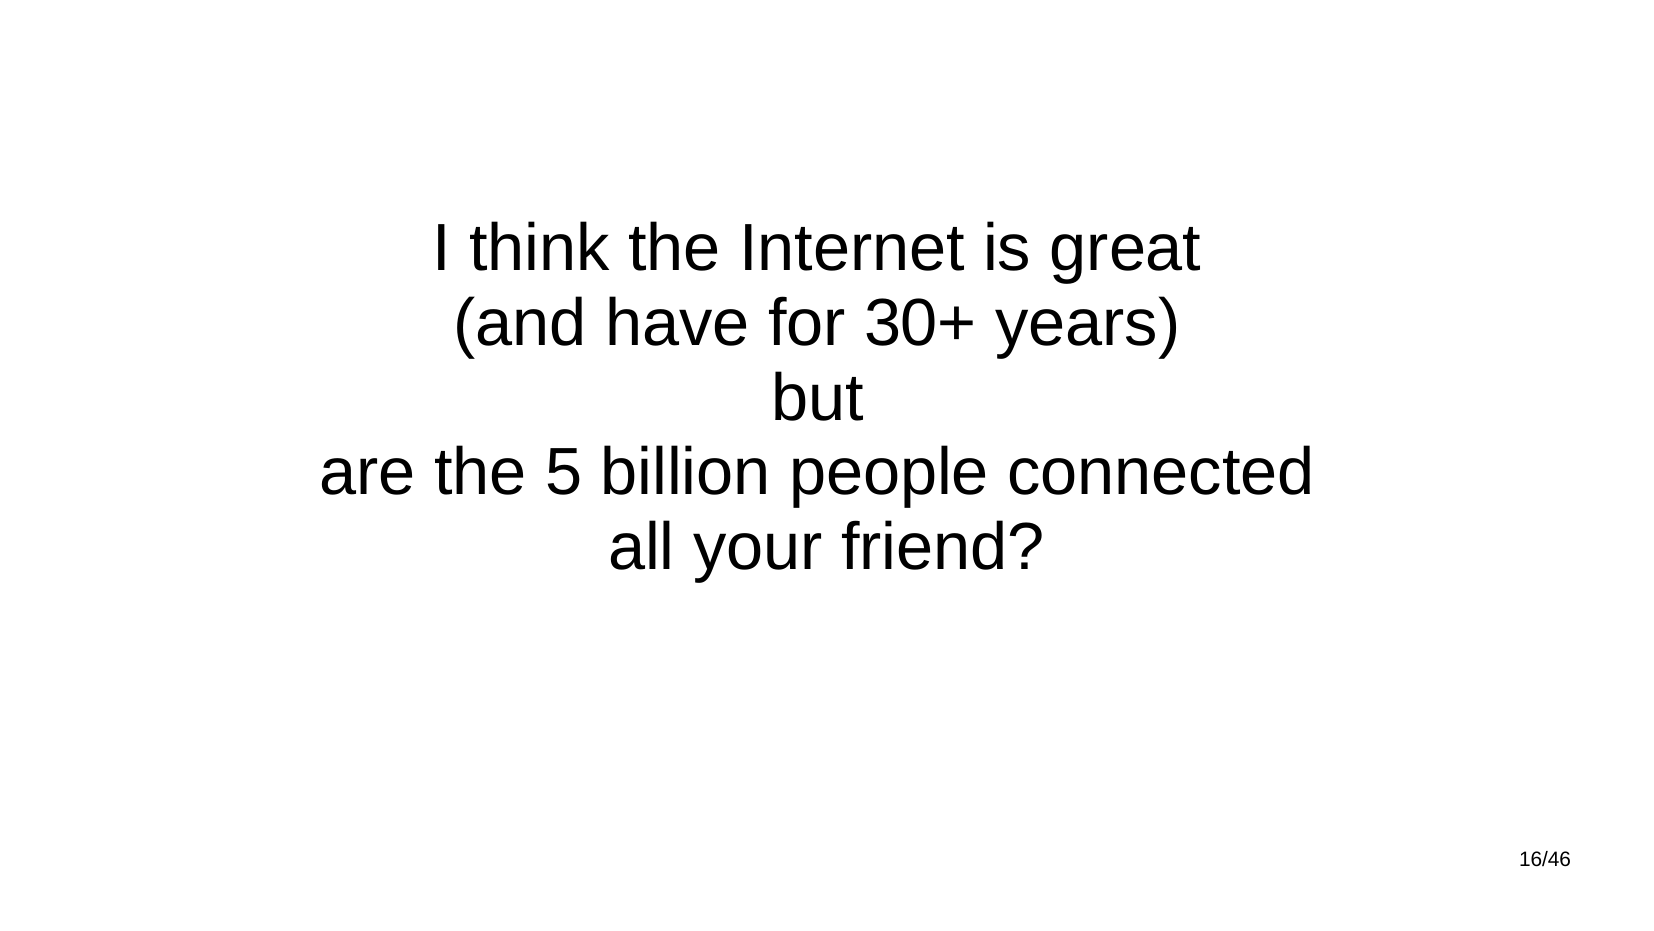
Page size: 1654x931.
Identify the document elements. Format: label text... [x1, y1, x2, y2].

subtitle I think the Internet is great (and have for 30+ years) but are the 5 billion people connected all your friend? [82, 37, 1571, 757]
